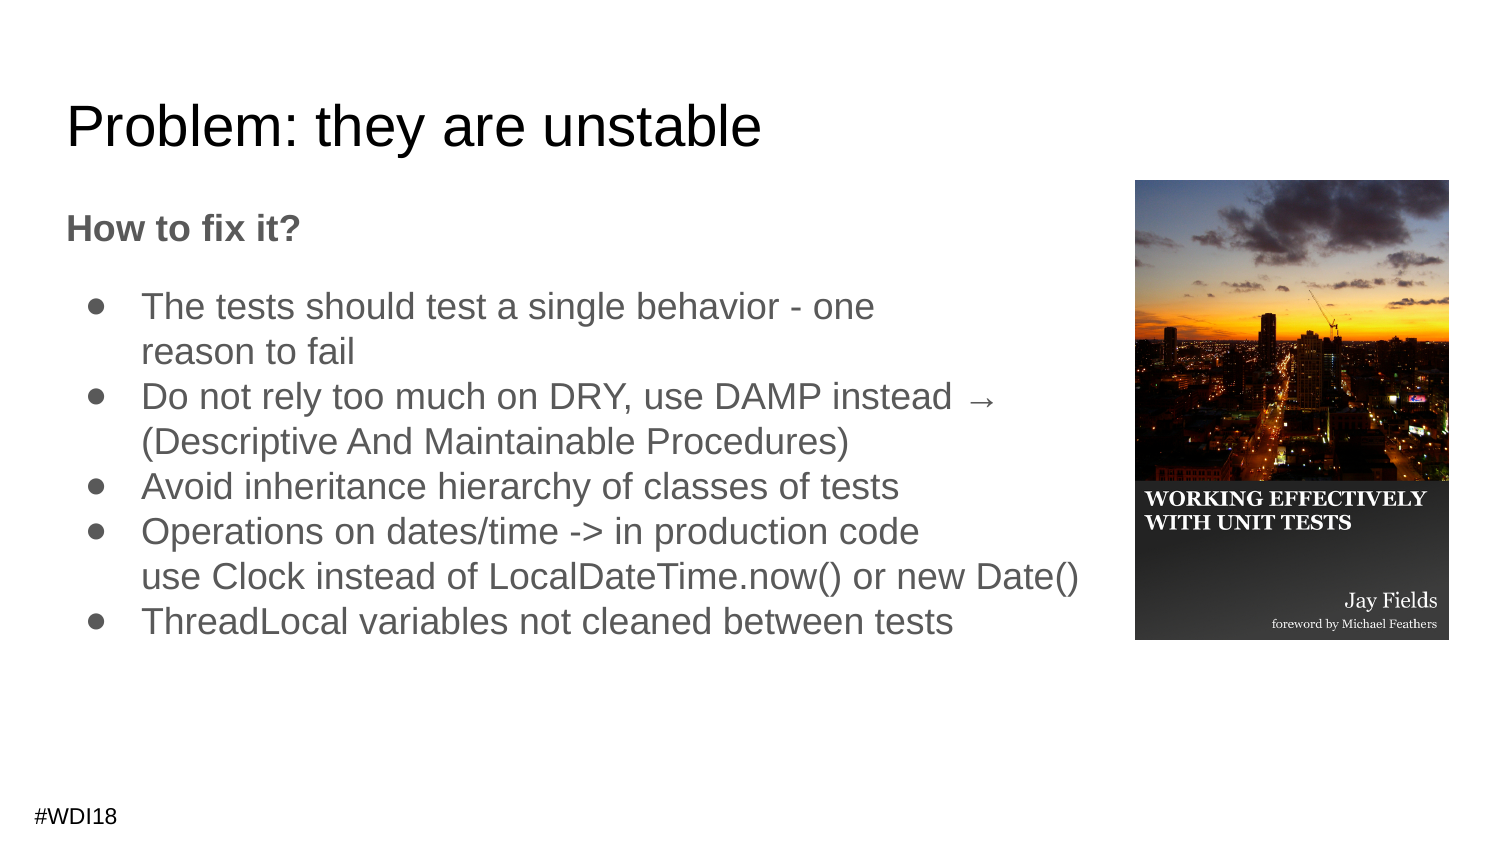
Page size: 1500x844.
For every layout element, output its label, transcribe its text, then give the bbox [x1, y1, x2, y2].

title Problem: they are unstable [51, 72, 1449, 167]
picture [1135, 180, 1449, 640]
text_box #WDI18 [0, 786, 247, 844]
list How to fix it? The tests should test a single behavior - one reason to fail Do not rely too much on DRY, use DAMP instead → (Descriptive And Maintainable Procedures) Avoid inheritance hierarchy of classes of tests Operations on dates/time -> in production code use Clock instead of LocalDateTime.now() or new Date() ThreadLocal variables not cleaned between tests [51, 189, 1449, 750]
